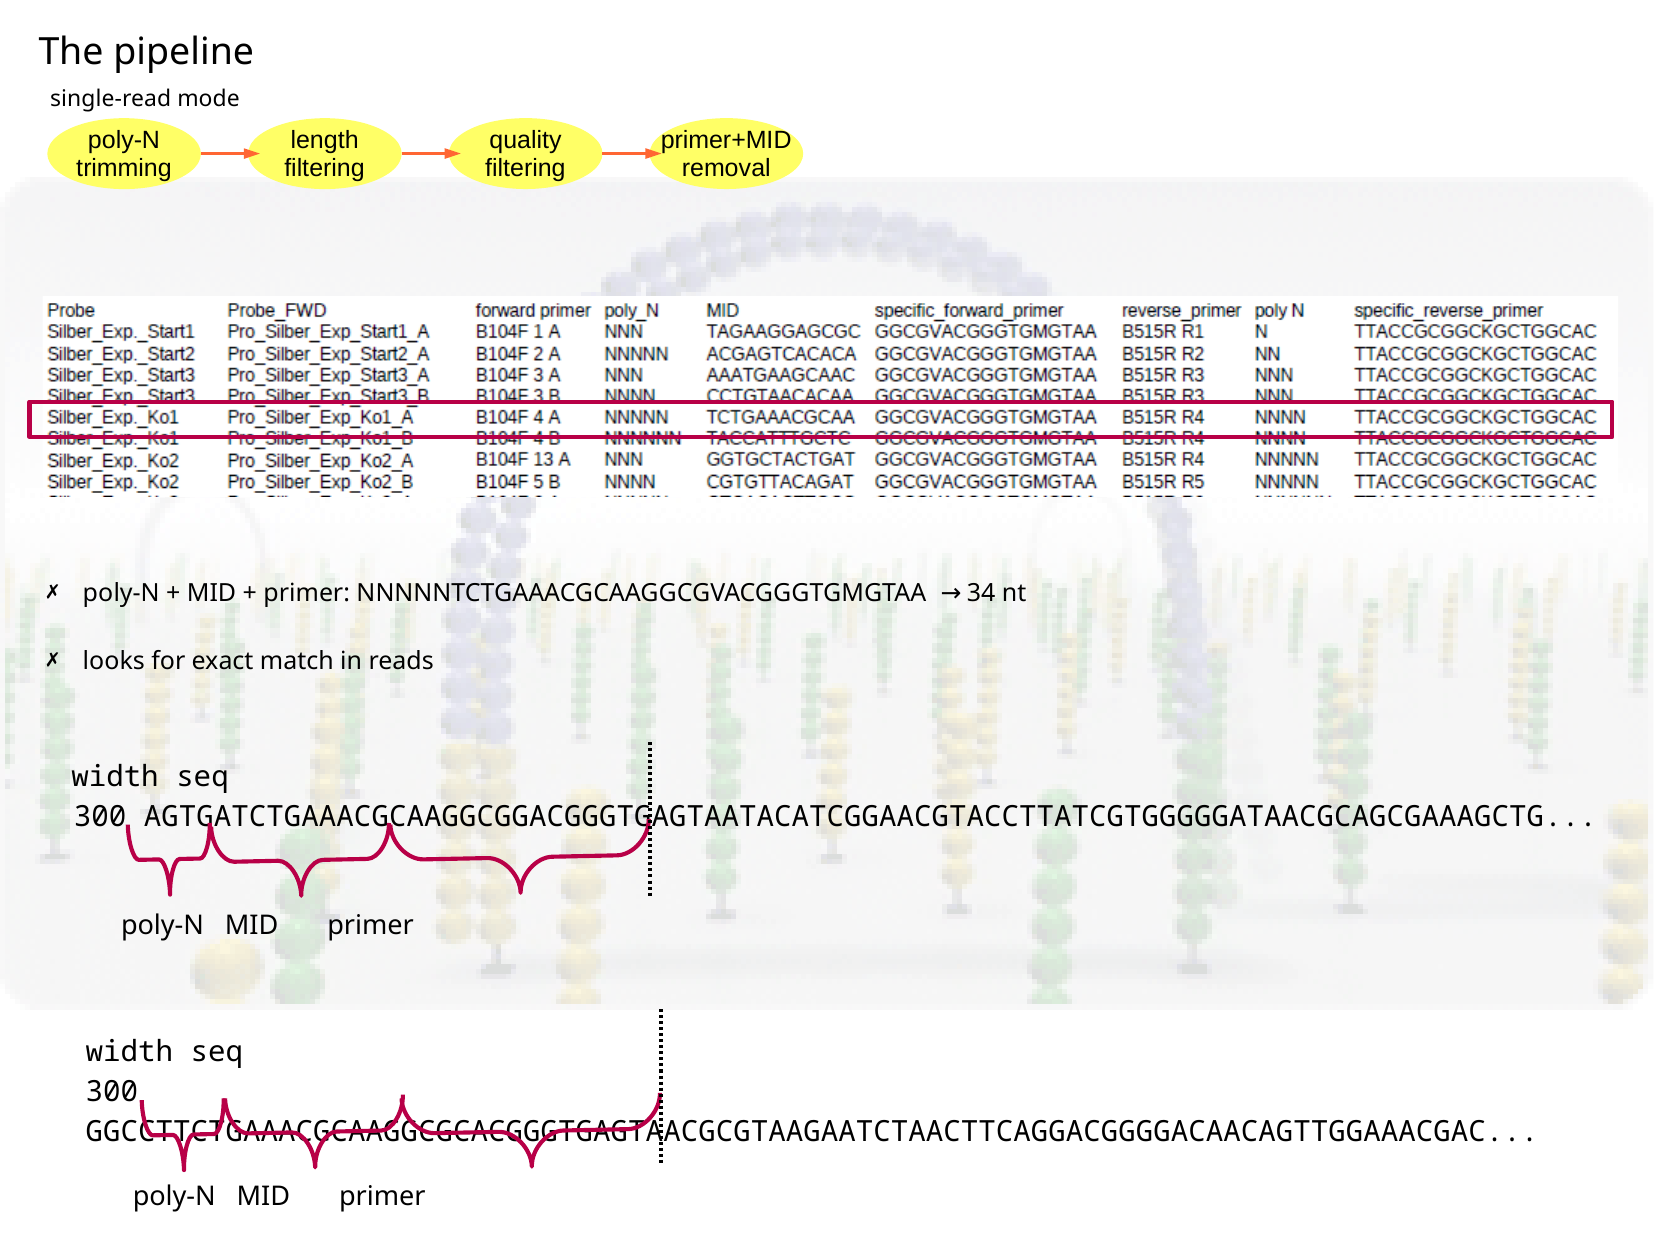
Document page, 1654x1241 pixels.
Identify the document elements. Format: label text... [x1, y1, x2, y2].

text_box [0, 0, 1654, 1241]
text_box primer+MID removal [650, 118, 804, 190]
picture [42, 404, 1610, 435]
text_box poly-N trimming [47, 127, 201, 190]
text_box length filtering [248, 118, 402, 190]
text_box poly-N MID primer [118, 1169, 580, 1228]
text_box quality filtering [449, 118, 603, 190]
text_box width seq 300 GGCCTTCTGAAACGCAAGGCGCACGGGTGAGTAACGCGTAAGAATCTAACTTCAGGACGGGGACAACAGTTGGAAACGAC... [70, 1023, 1560, 1117]
text_box poly-N MID primer [106, 898, 568, 957]
text_box width seq 300 AGTGATCTGAAACGCAAGGCGGACGGGTGAGTAATACATCGGAACGTACCTTATCGTGGGGGATAACGCAGCGAAAGCTG... [41, 748, 1414, 842]
text_box poly-N + MID + primer: NNNNNTCTGAAACGCAAGGCGVACGGGTGMGTAA → 34 nt looks for exact match in reads [32, 566, 1244, 703]
text_box The pipeline [23, 16, 304, 92]
text_box single-read mode [35, 74, 292, 127]
picture [42, 296, 1619, 497]
